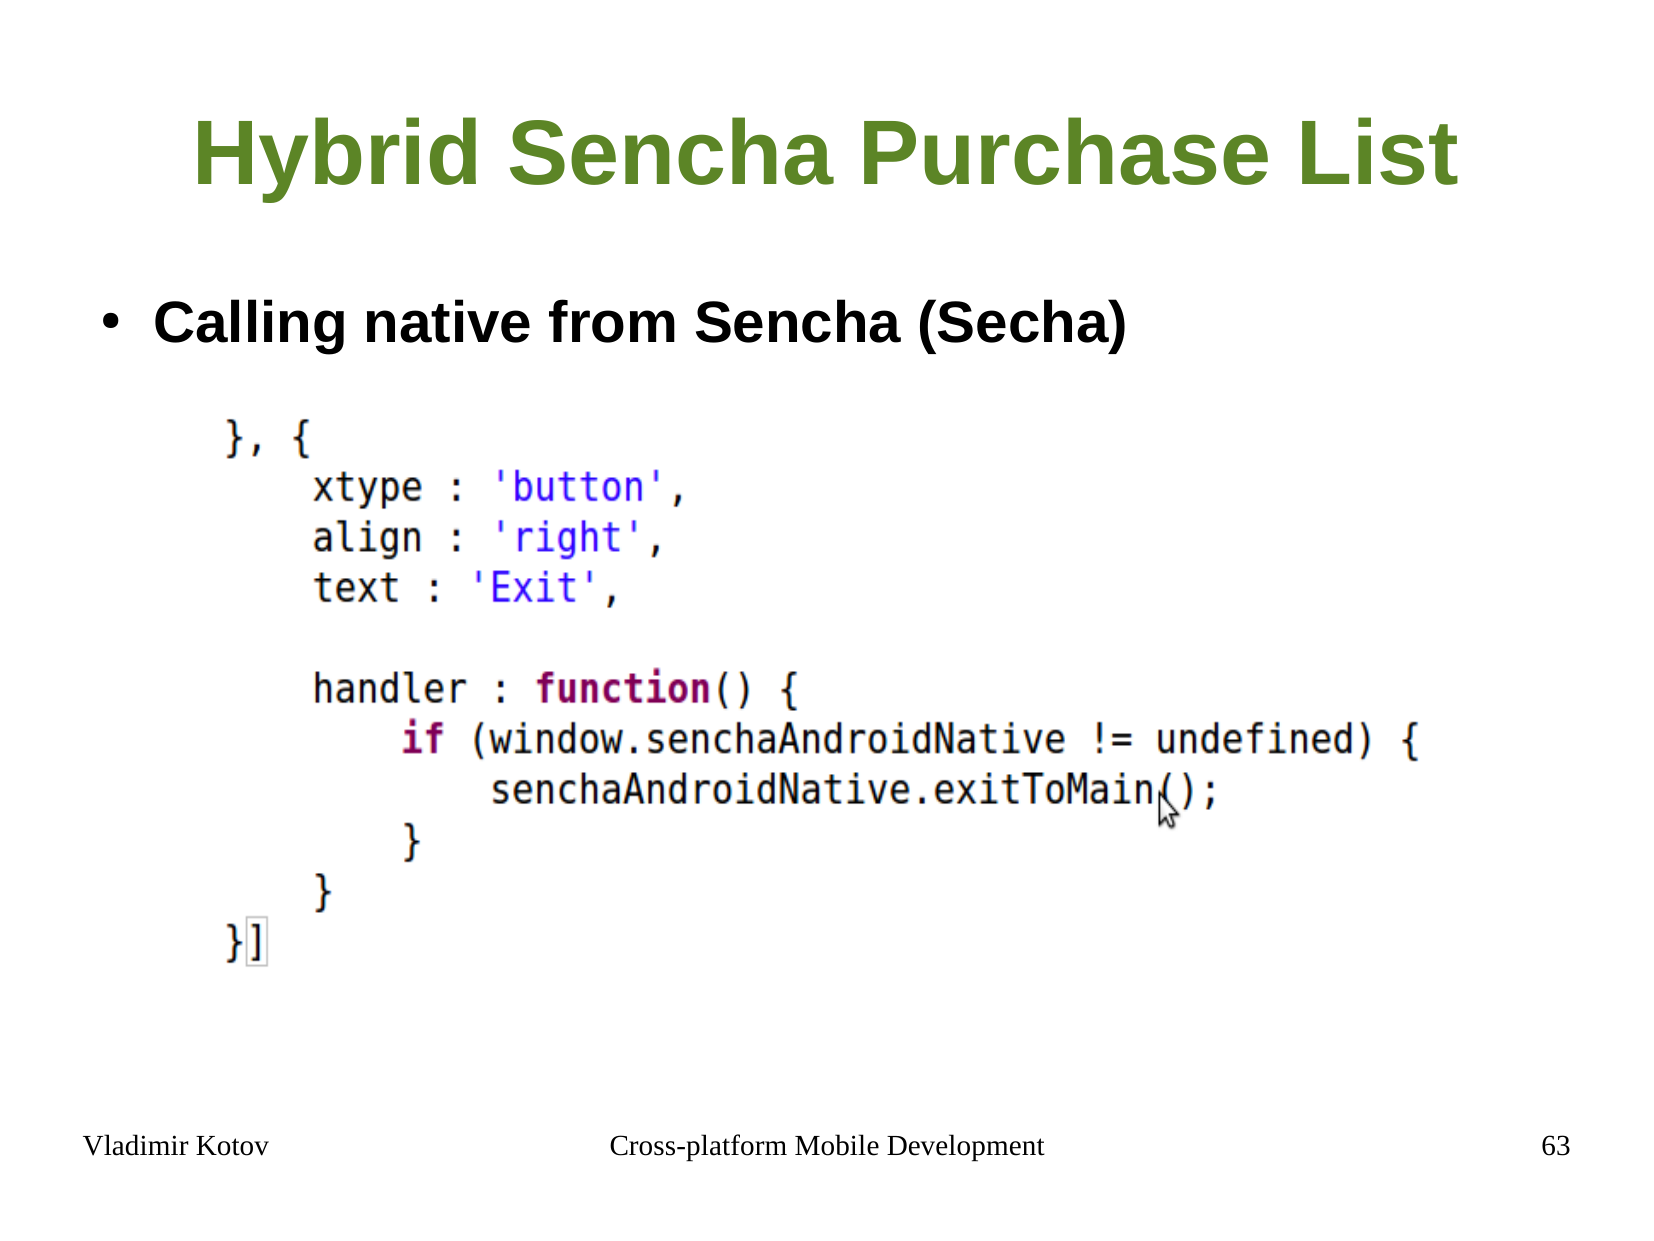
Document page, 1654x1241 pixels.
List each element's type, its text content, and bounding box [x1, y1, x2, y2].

list Calling native from Sencha (Secha) [82, 290, 1571, 1109]
picture [212, 414, 1454, 1035]
title Hybrid Sencha Purchase List [82, 49, 1571, 257]
